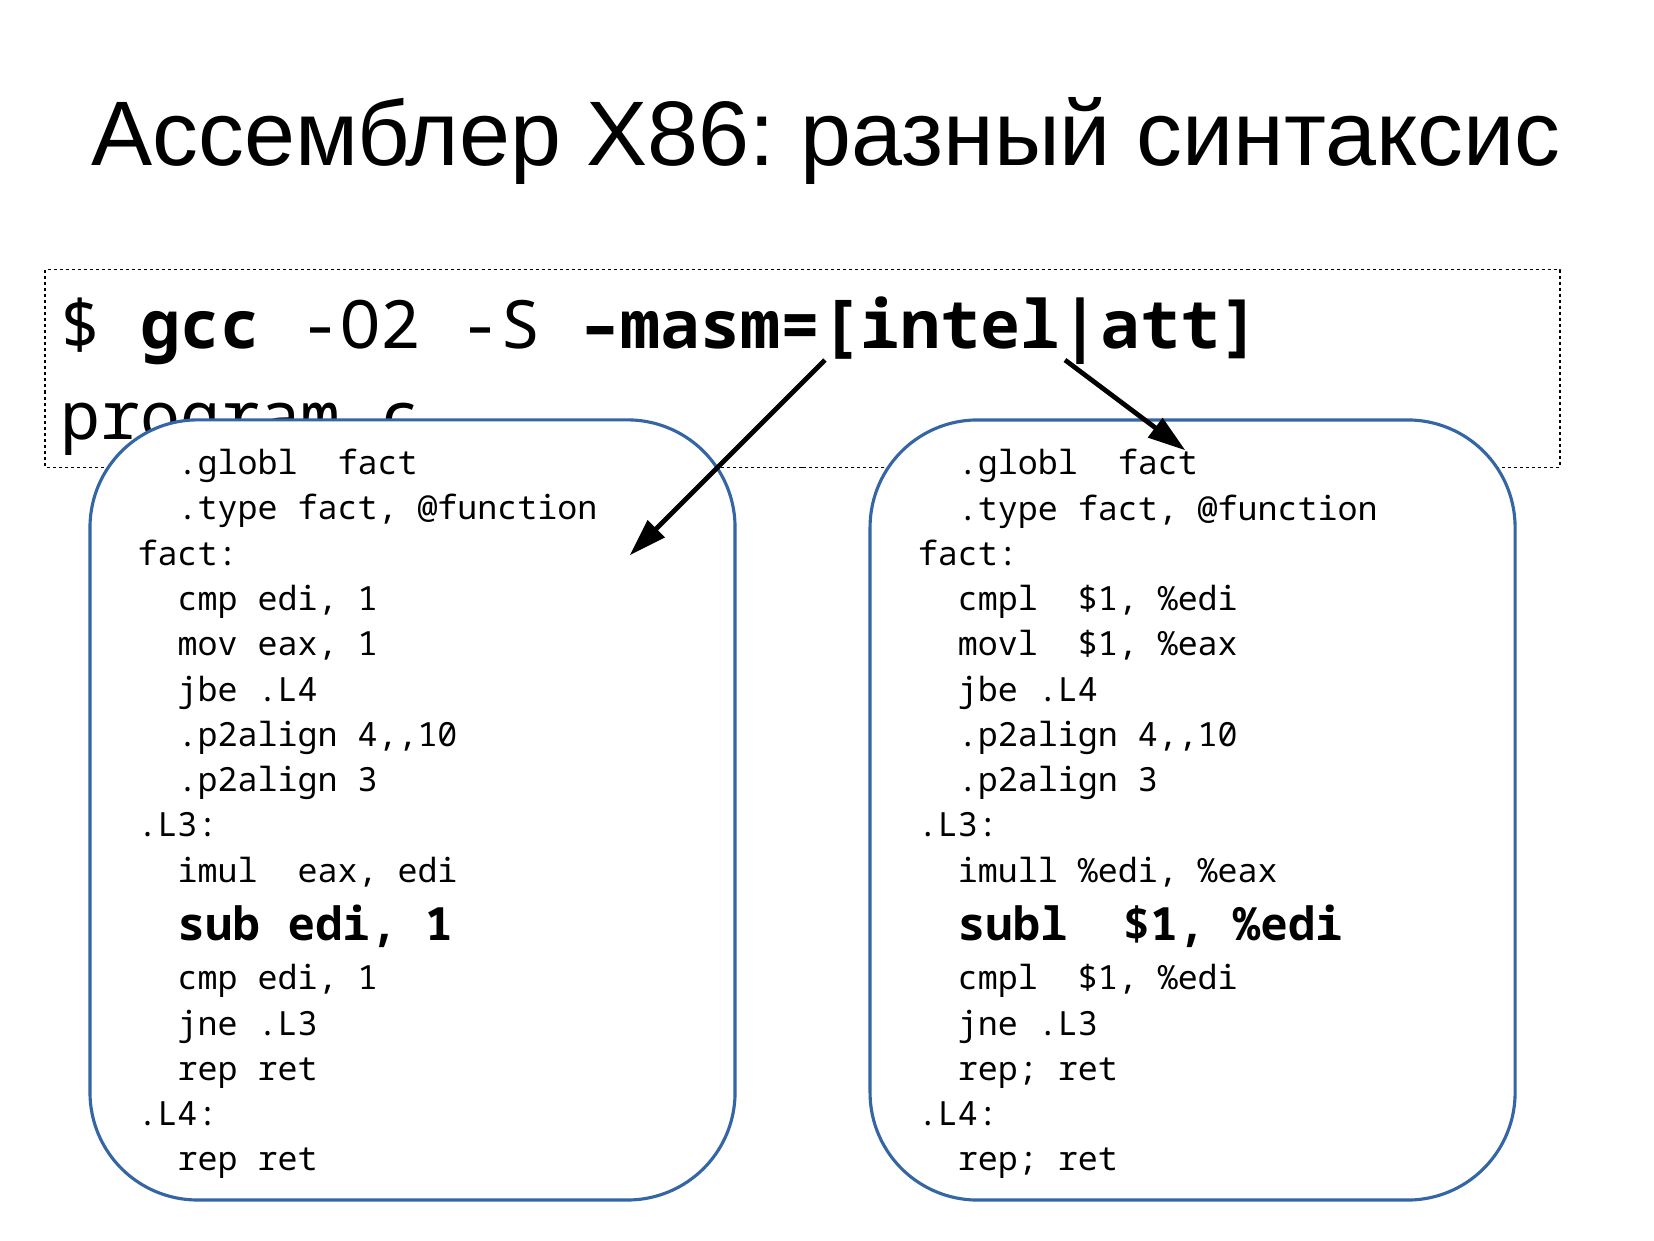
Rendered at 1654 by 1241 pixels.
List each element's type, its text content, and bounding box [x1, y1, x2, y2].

text_box .globl fact .type fact, @function fact: cmpl $1, %edi movl $1, %eax jbe .L4 .p2align 4,,10 .p2align 3 .L3: imull %edi, %eax subl $1, %edi cmpl $1, %edi jne .L3 rep; ret .L4: rep; ret [870, 419, 1516, 1201]
title Ассемблер X86: разный синтаксис [82, 30, 1571, 238]
text_box .globl fact .type fact, @function fact: cmp edi, 1 mov eax, 1 jbe .L4 .p2align 4,,10 .p2align 3 .L3: imul eax, edi sub edi, 1 cmp edi, 1 jne .L3 rep ret .L4: rep ret [90, 419, 736, 1201]
text_box $ gcc -O2 -S –masm=[intel|att] program.c [45, 269, 1561, 376]
